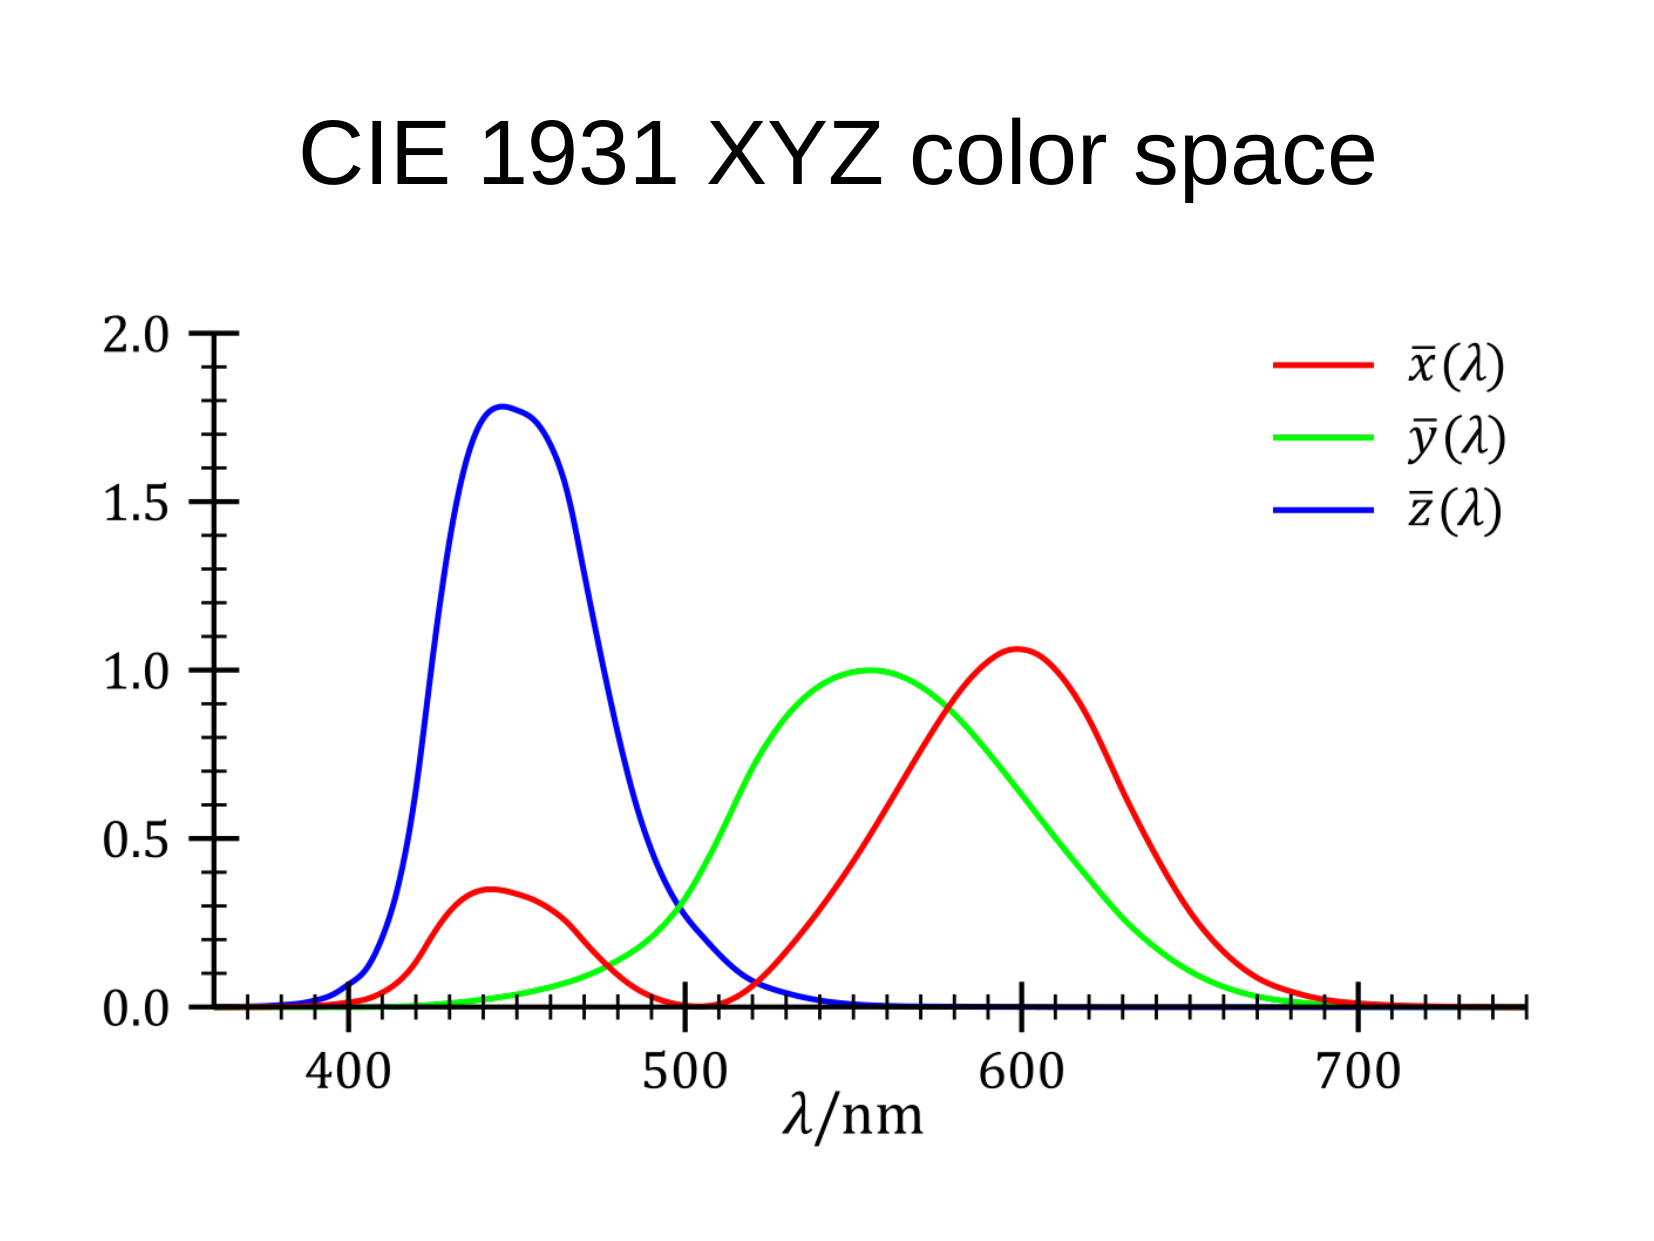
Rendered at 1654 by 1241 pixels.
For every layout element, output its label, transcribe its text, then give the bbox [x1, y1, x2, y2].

picture [70, 254, 1571, 1167]
title CIE 1931 XYZ color space [82, 49, 1571, 254]
